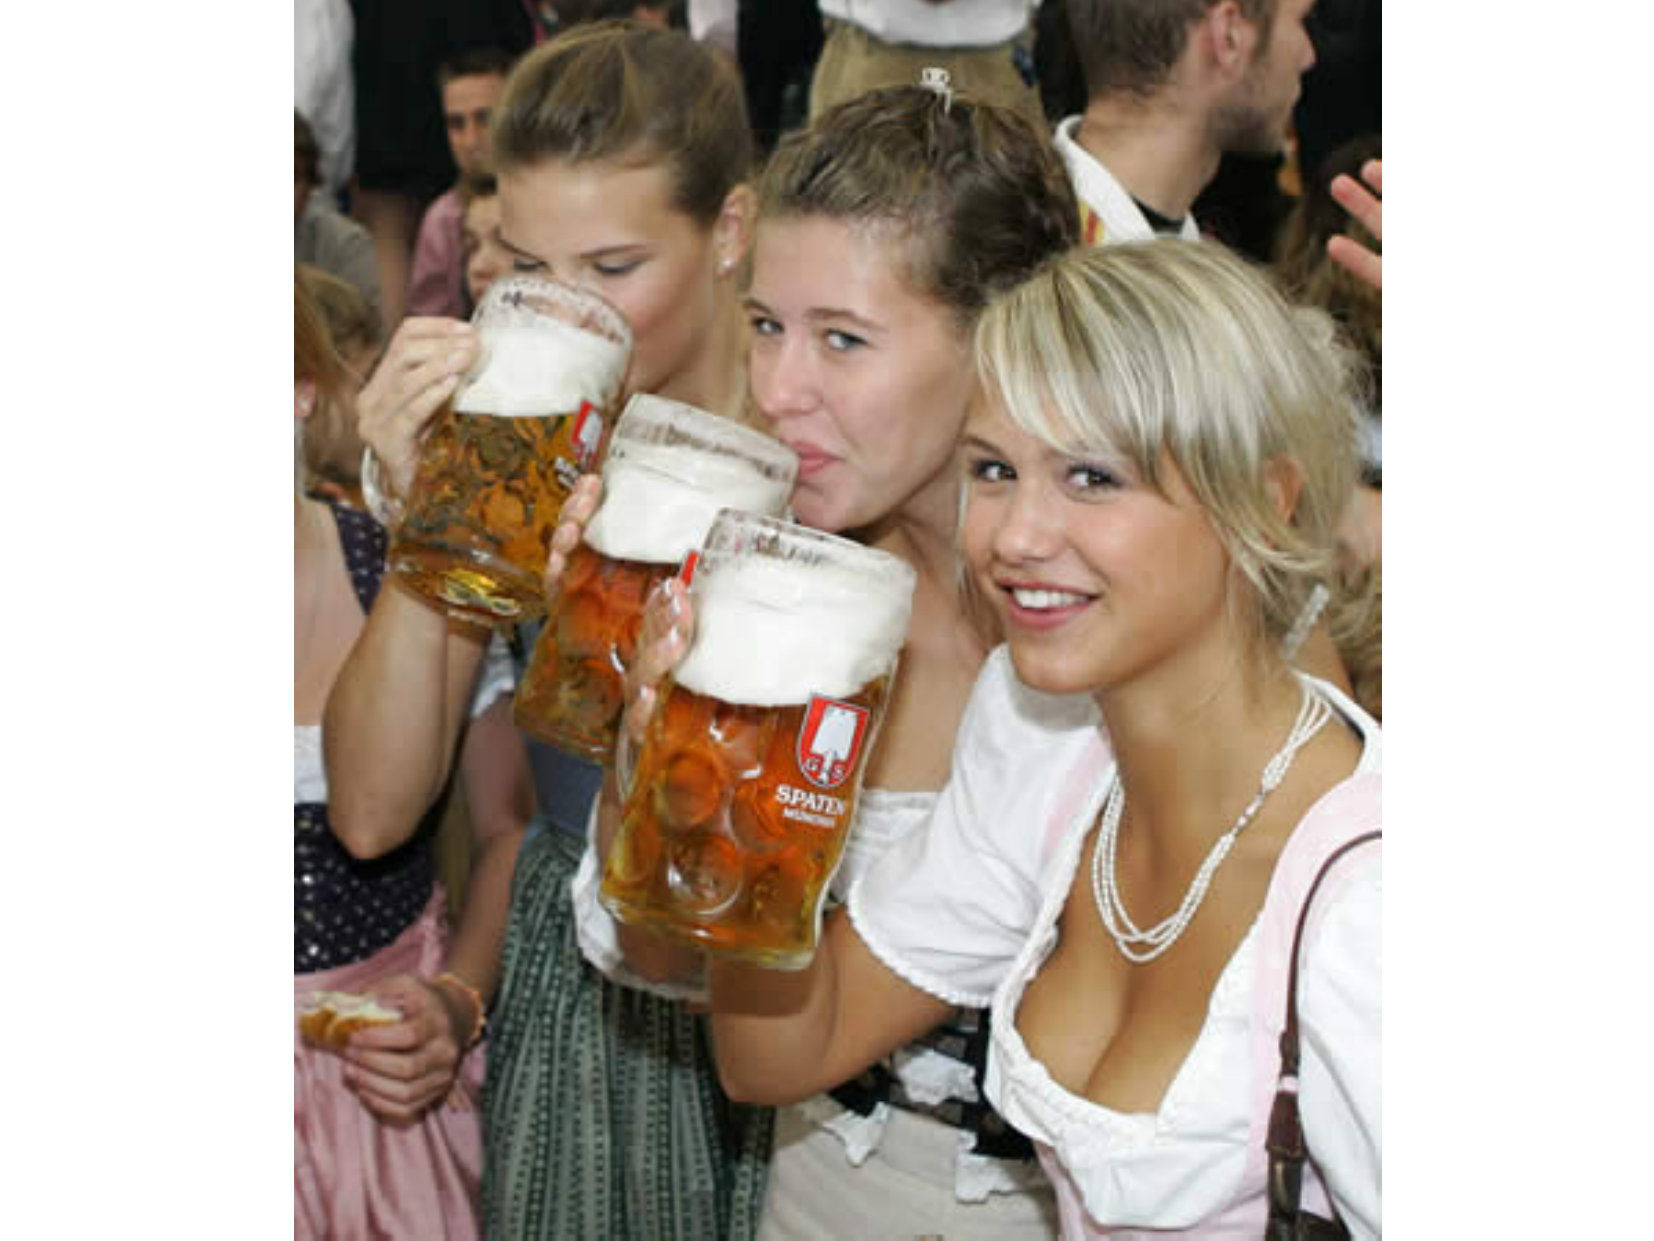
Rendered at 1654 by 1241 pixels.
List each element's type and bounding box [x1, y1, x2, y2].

picture [294, 0, 1382, 1241]
